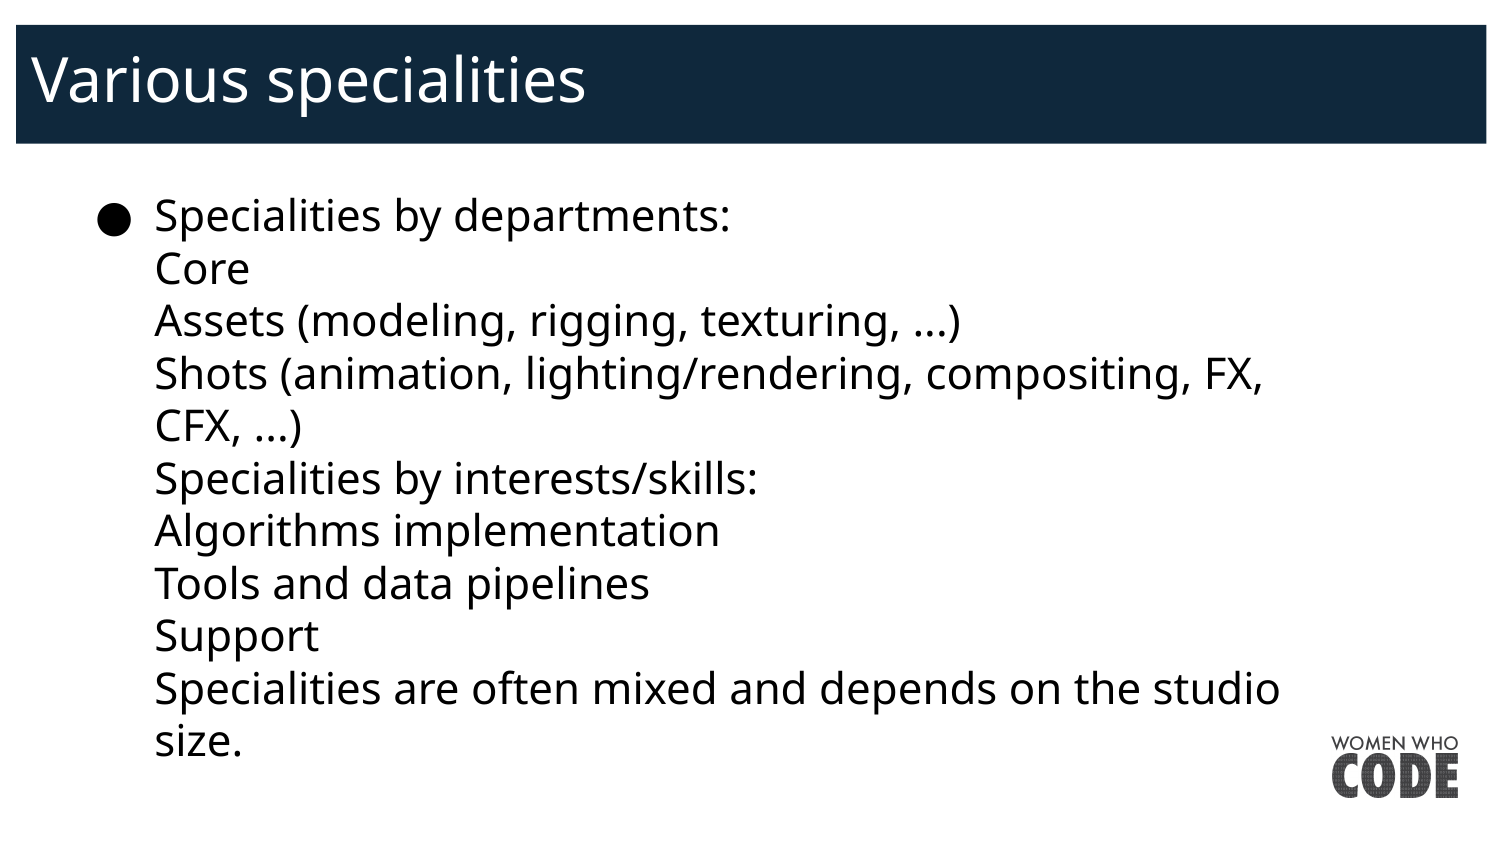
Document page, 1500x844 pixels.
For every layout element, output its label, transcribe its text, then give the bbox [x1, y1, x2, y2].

text_box Various specialities [16, 24, 1487, 144]
picture [1331, 735, 1458, 798]
title Specialities by departments: Core Assets (modeling, rigging, texturing, ...) Shots (animation, lighting/rendering, compositing, FX, CFX, ...) Specialities by interests/skills: Algorithms implementation Tools and data pipelines Support Specialities are often mixed and depends on the studio size. [64, 172, 1310, 775]
